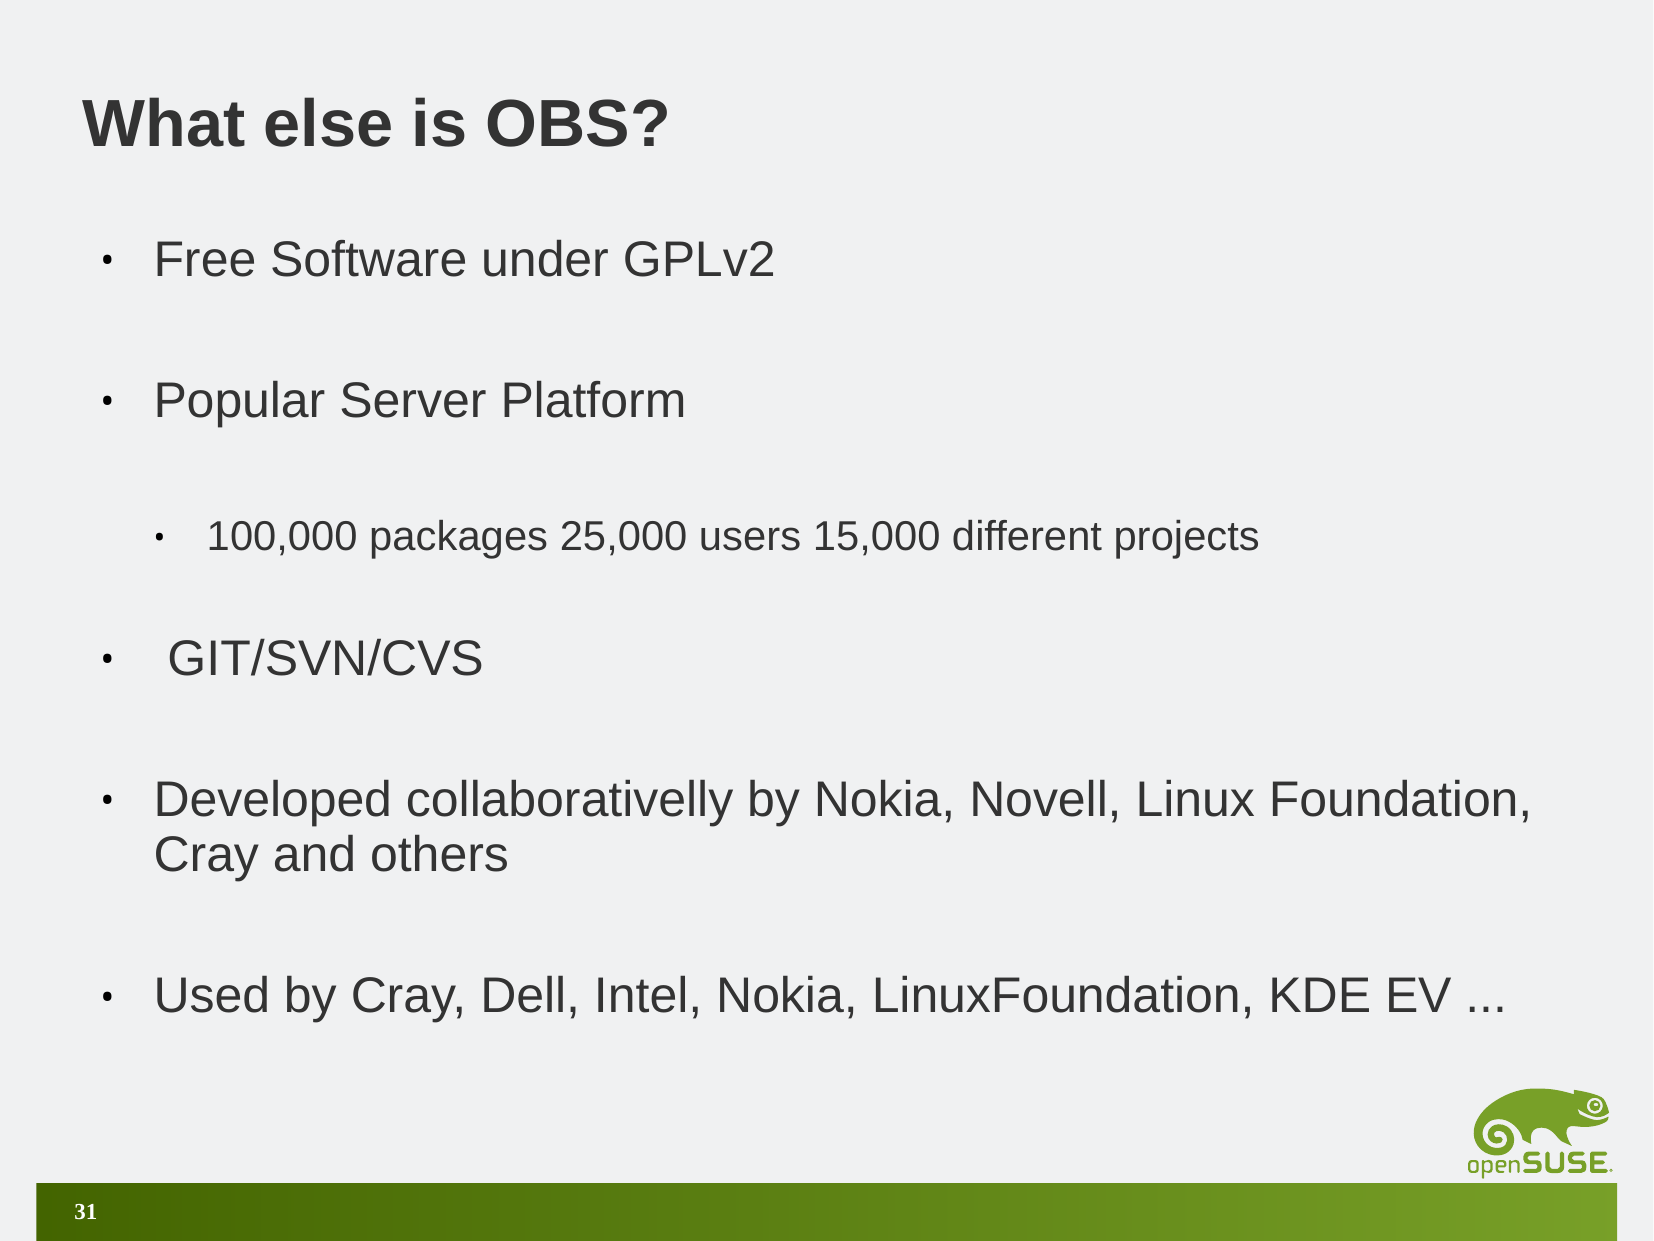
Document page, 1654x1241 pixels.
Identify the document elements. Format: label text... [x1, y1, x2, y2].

title What else is OBS? [82, 49, 1571, 198]
picture [0, 0, 1654, 1241]
list Free Software under GPLv2 Popular Server Platform 100,000 packages 25,000 users 15,000 different projects GIT/SVN/CVS Developed collaborativelly by Nokia, Novell, Linux Foundation, Cray and others Used by Cray, Dell, Intel, Nokia, LinuxFoundation, KDE EV ... [82, 231, 1571, 1050]
